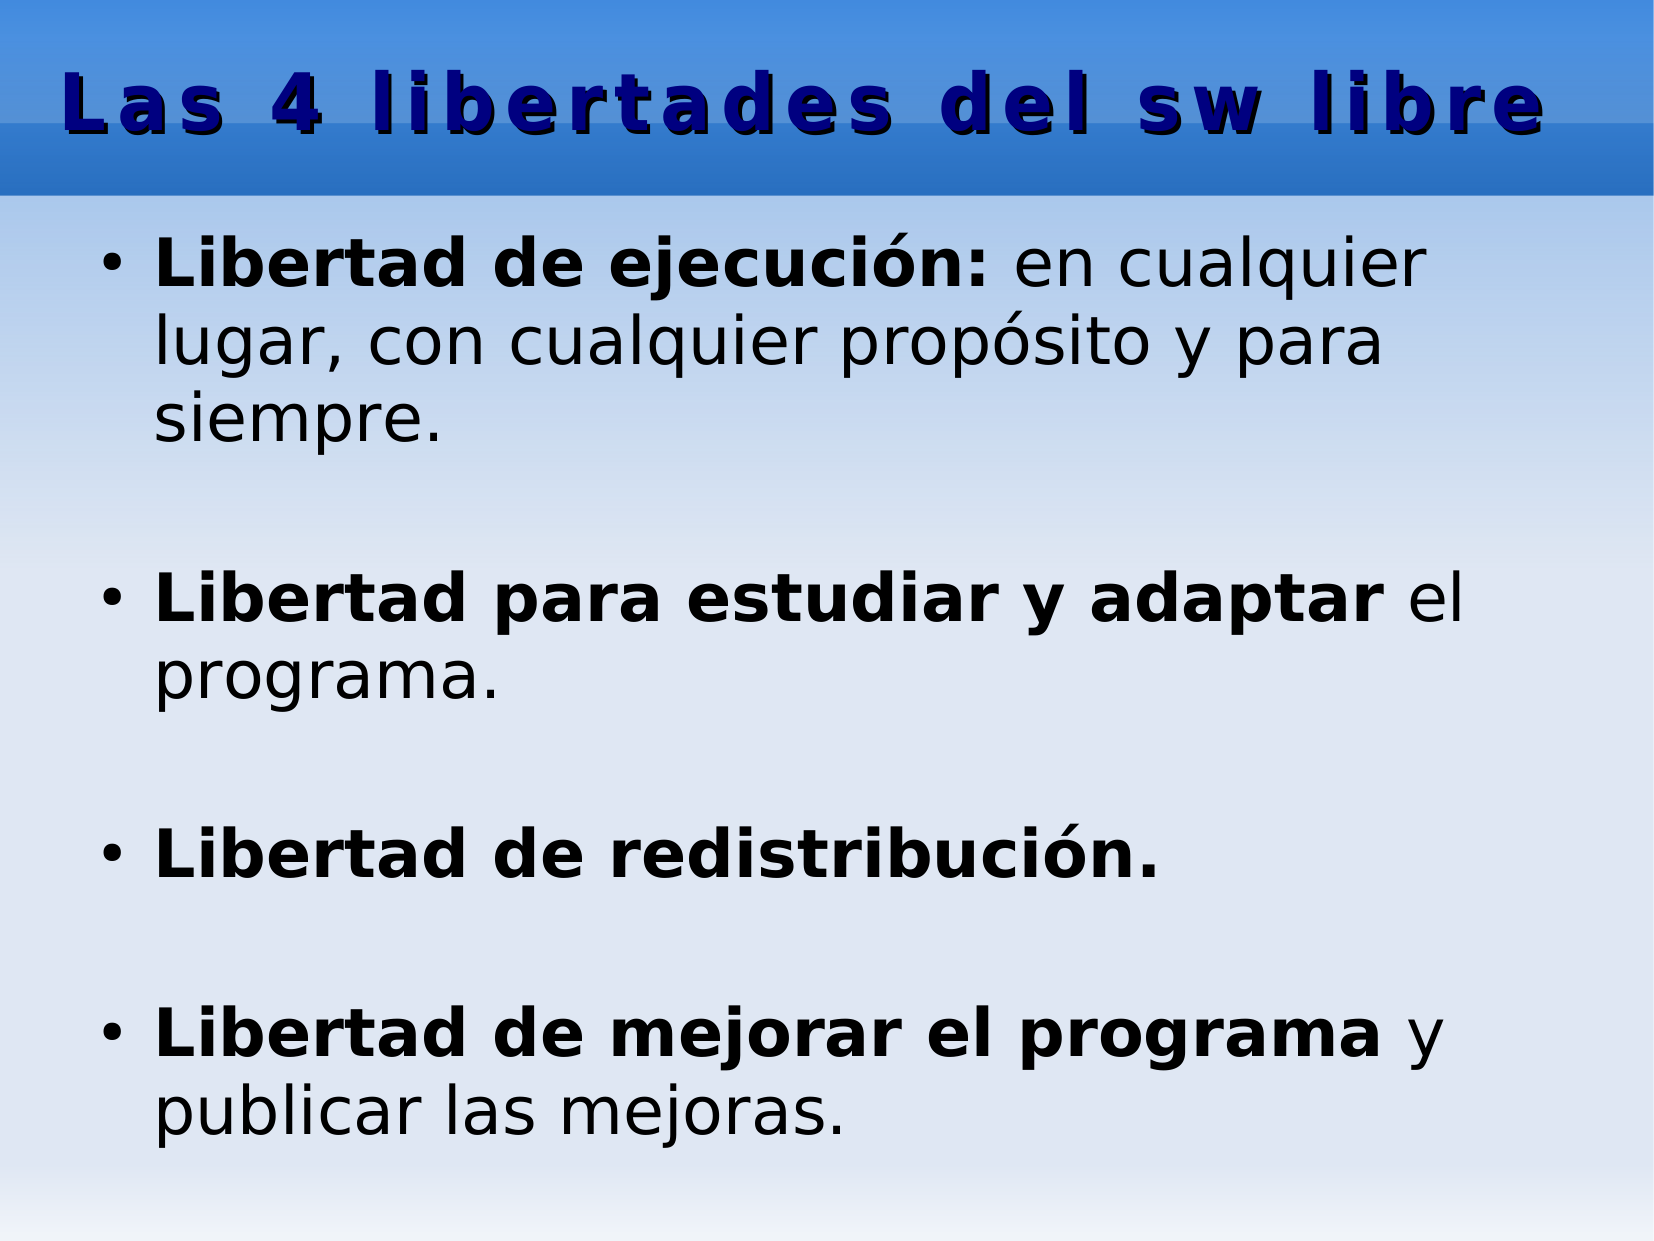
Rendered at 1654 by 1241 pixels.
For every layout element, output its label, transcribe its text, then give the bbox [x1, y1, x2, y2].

list Libertad de ejecución: en cualquier lugar, con cualquier propósito y para siempre. Libertad para estudiar y adaptar el programa. Libertad de redistribución. Libertad de mejorar el programa y publicar las mejoras. [82, 224, 1625, 1151]
title Las 4 libertades del sw libre [59, 29, 1654, 178]
picture [0, 0, 1654, 1241]
